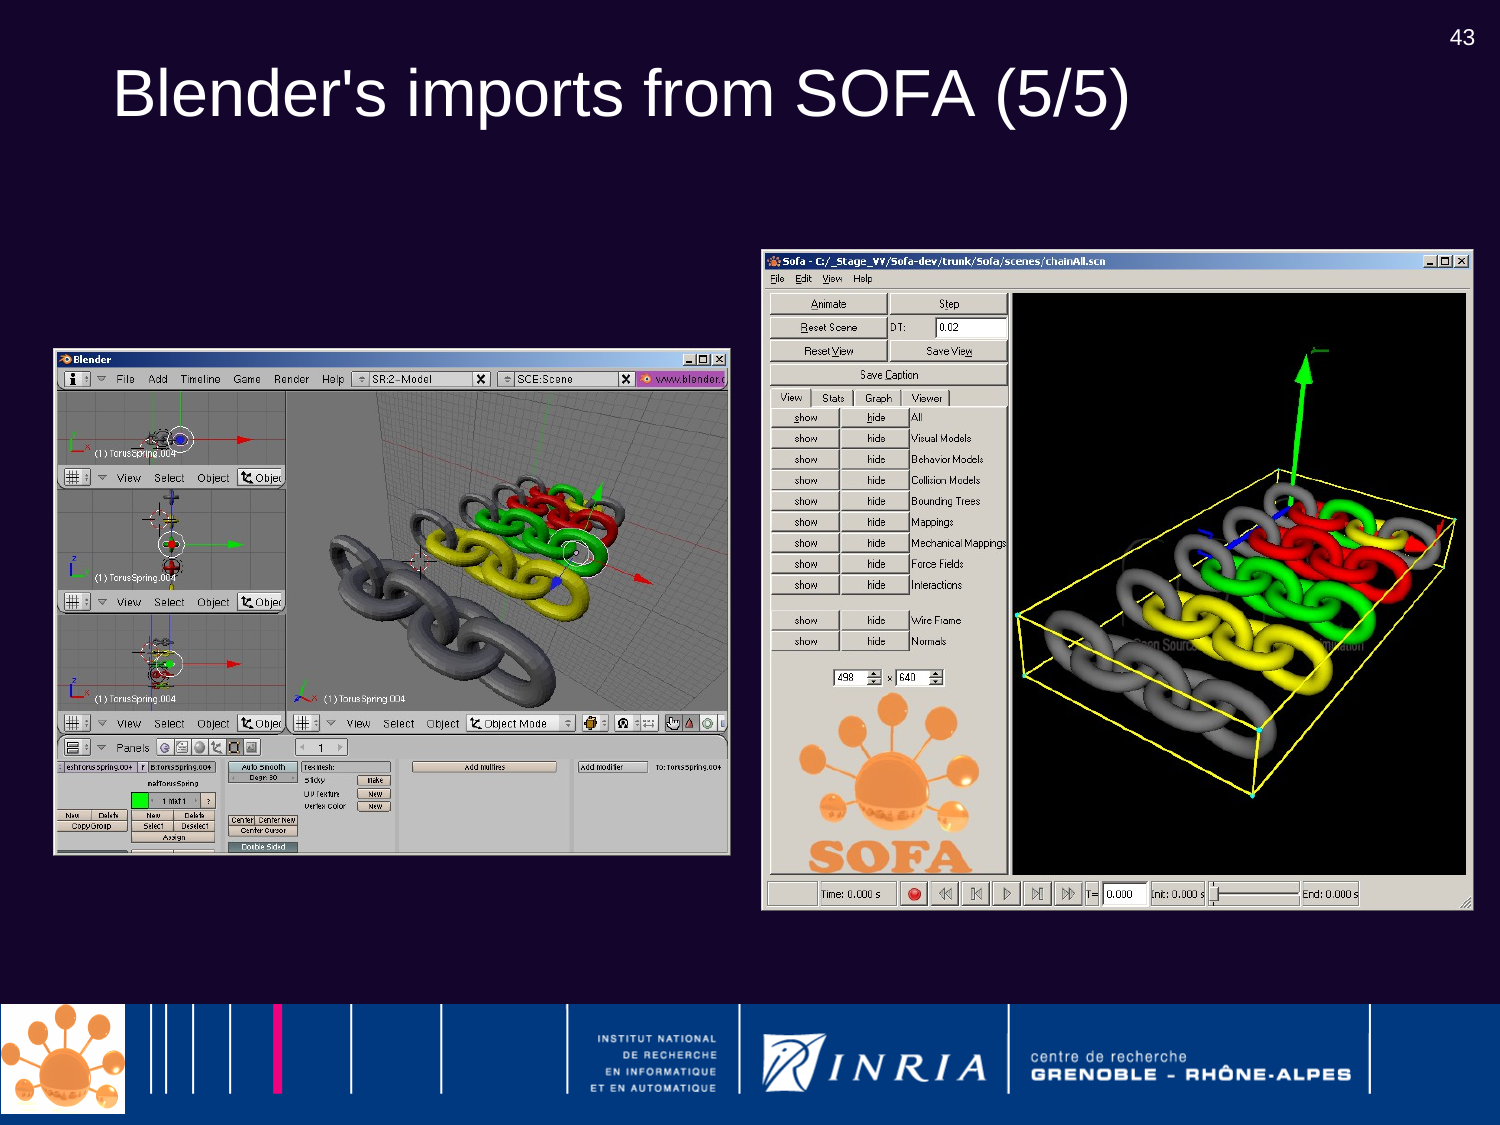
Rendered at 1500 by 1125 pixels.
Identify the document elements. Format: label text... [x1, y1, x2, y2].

title Blender's imports from SOFA (5/5) [112, 0, 1474, 188]
picture [0, 1004, 1500, 1125]
picture [53, 348, 731, 856]
picture [761, 249, 1474, 911]
